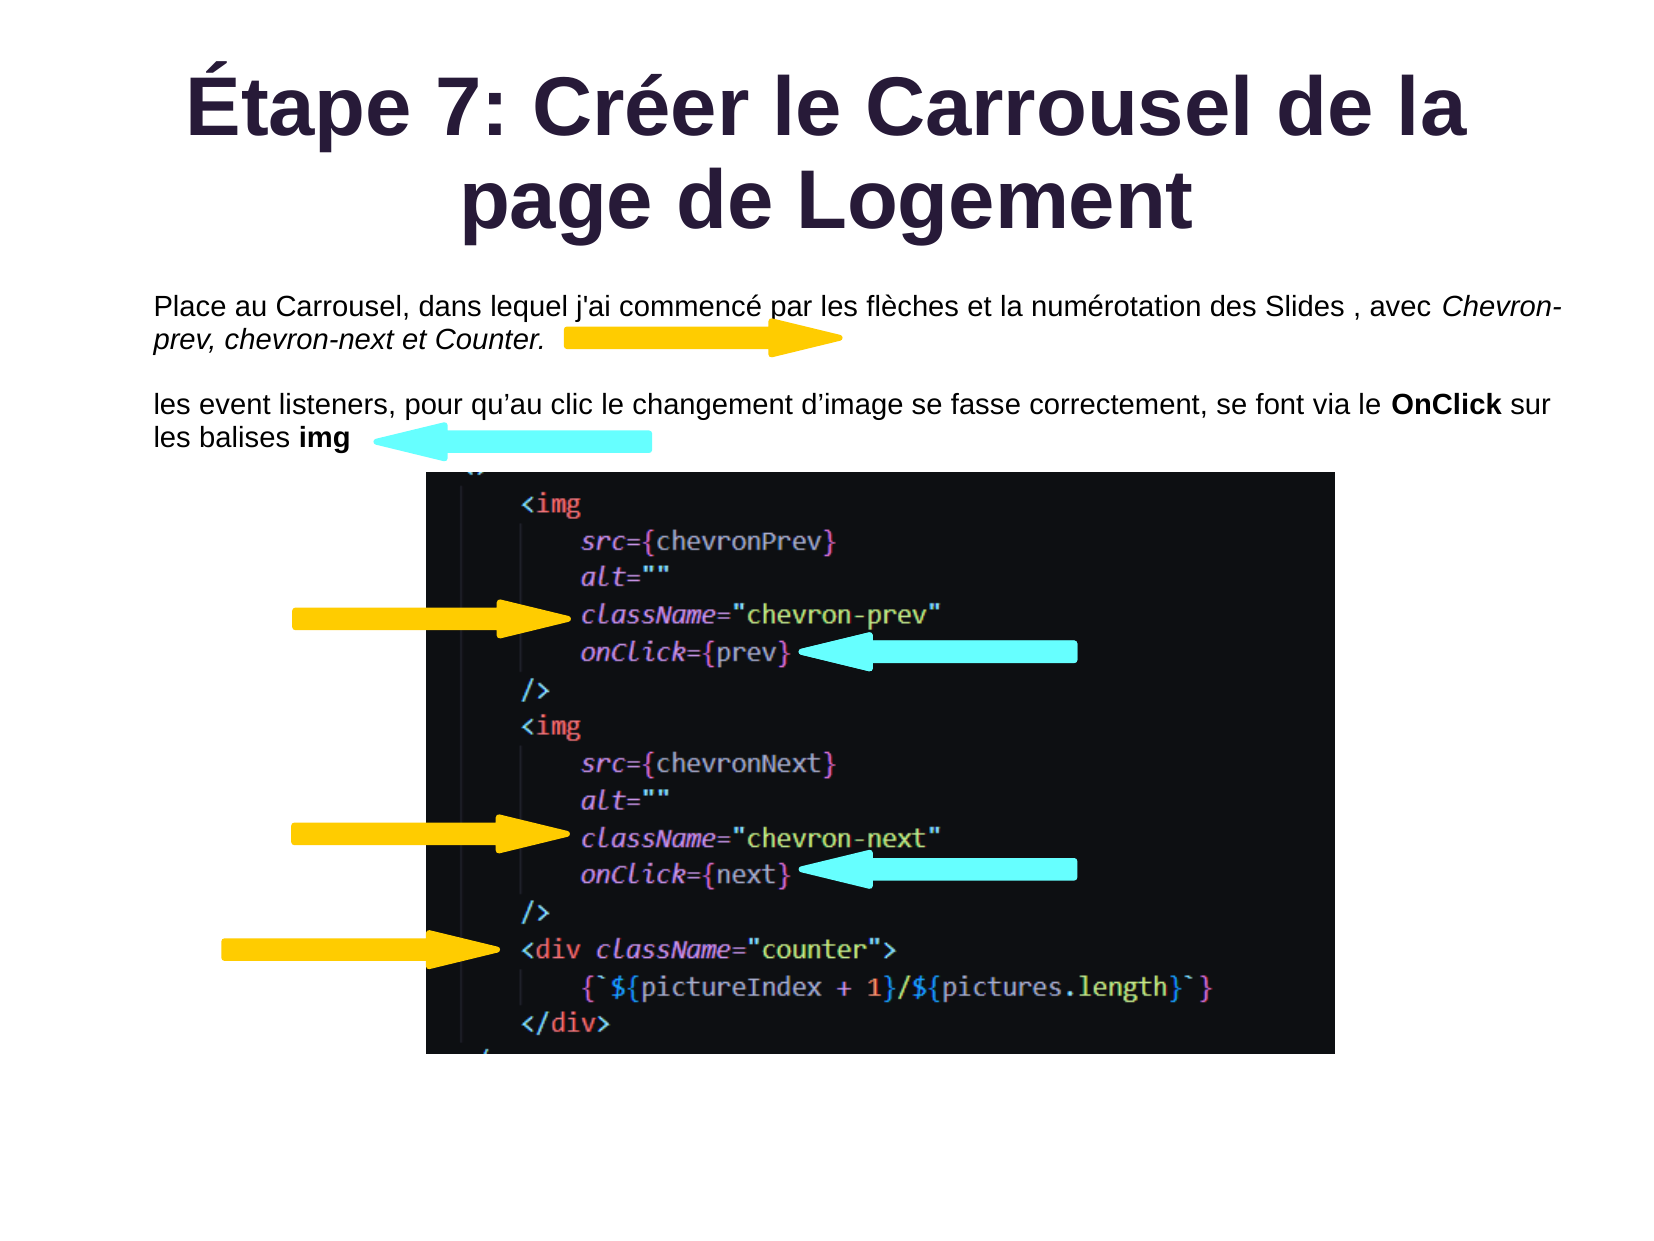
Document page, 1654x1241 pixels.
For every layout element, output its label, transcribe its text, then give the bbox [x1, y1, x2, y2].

text_box [224, 933, 498, 967]
picture [426, 472, 1335, 1054]
text_box [294, 817, 567, 851]
text_box [295, 602, 568, 636]
list Place au Carrousel, dans lequel j'ai commencé par les flèches et la numérotation des Slides , avec Chevron-prev, chevron-next et Counter. les event listeners, pour qu’au clic le changement d’image se fasse correctement, se font via le OnClick sur les balises img [82, 290, 1571, 1109]
text_box [801, 635, 1075, 669]
text_box [376, 425, 650, 459]
text_box [566, 321, 840, 355]
text_box [801, 852, 1075, 886]
title Étape 7: Créer le Carrousel de la page de Logement [82, 49, 1571, 257]
